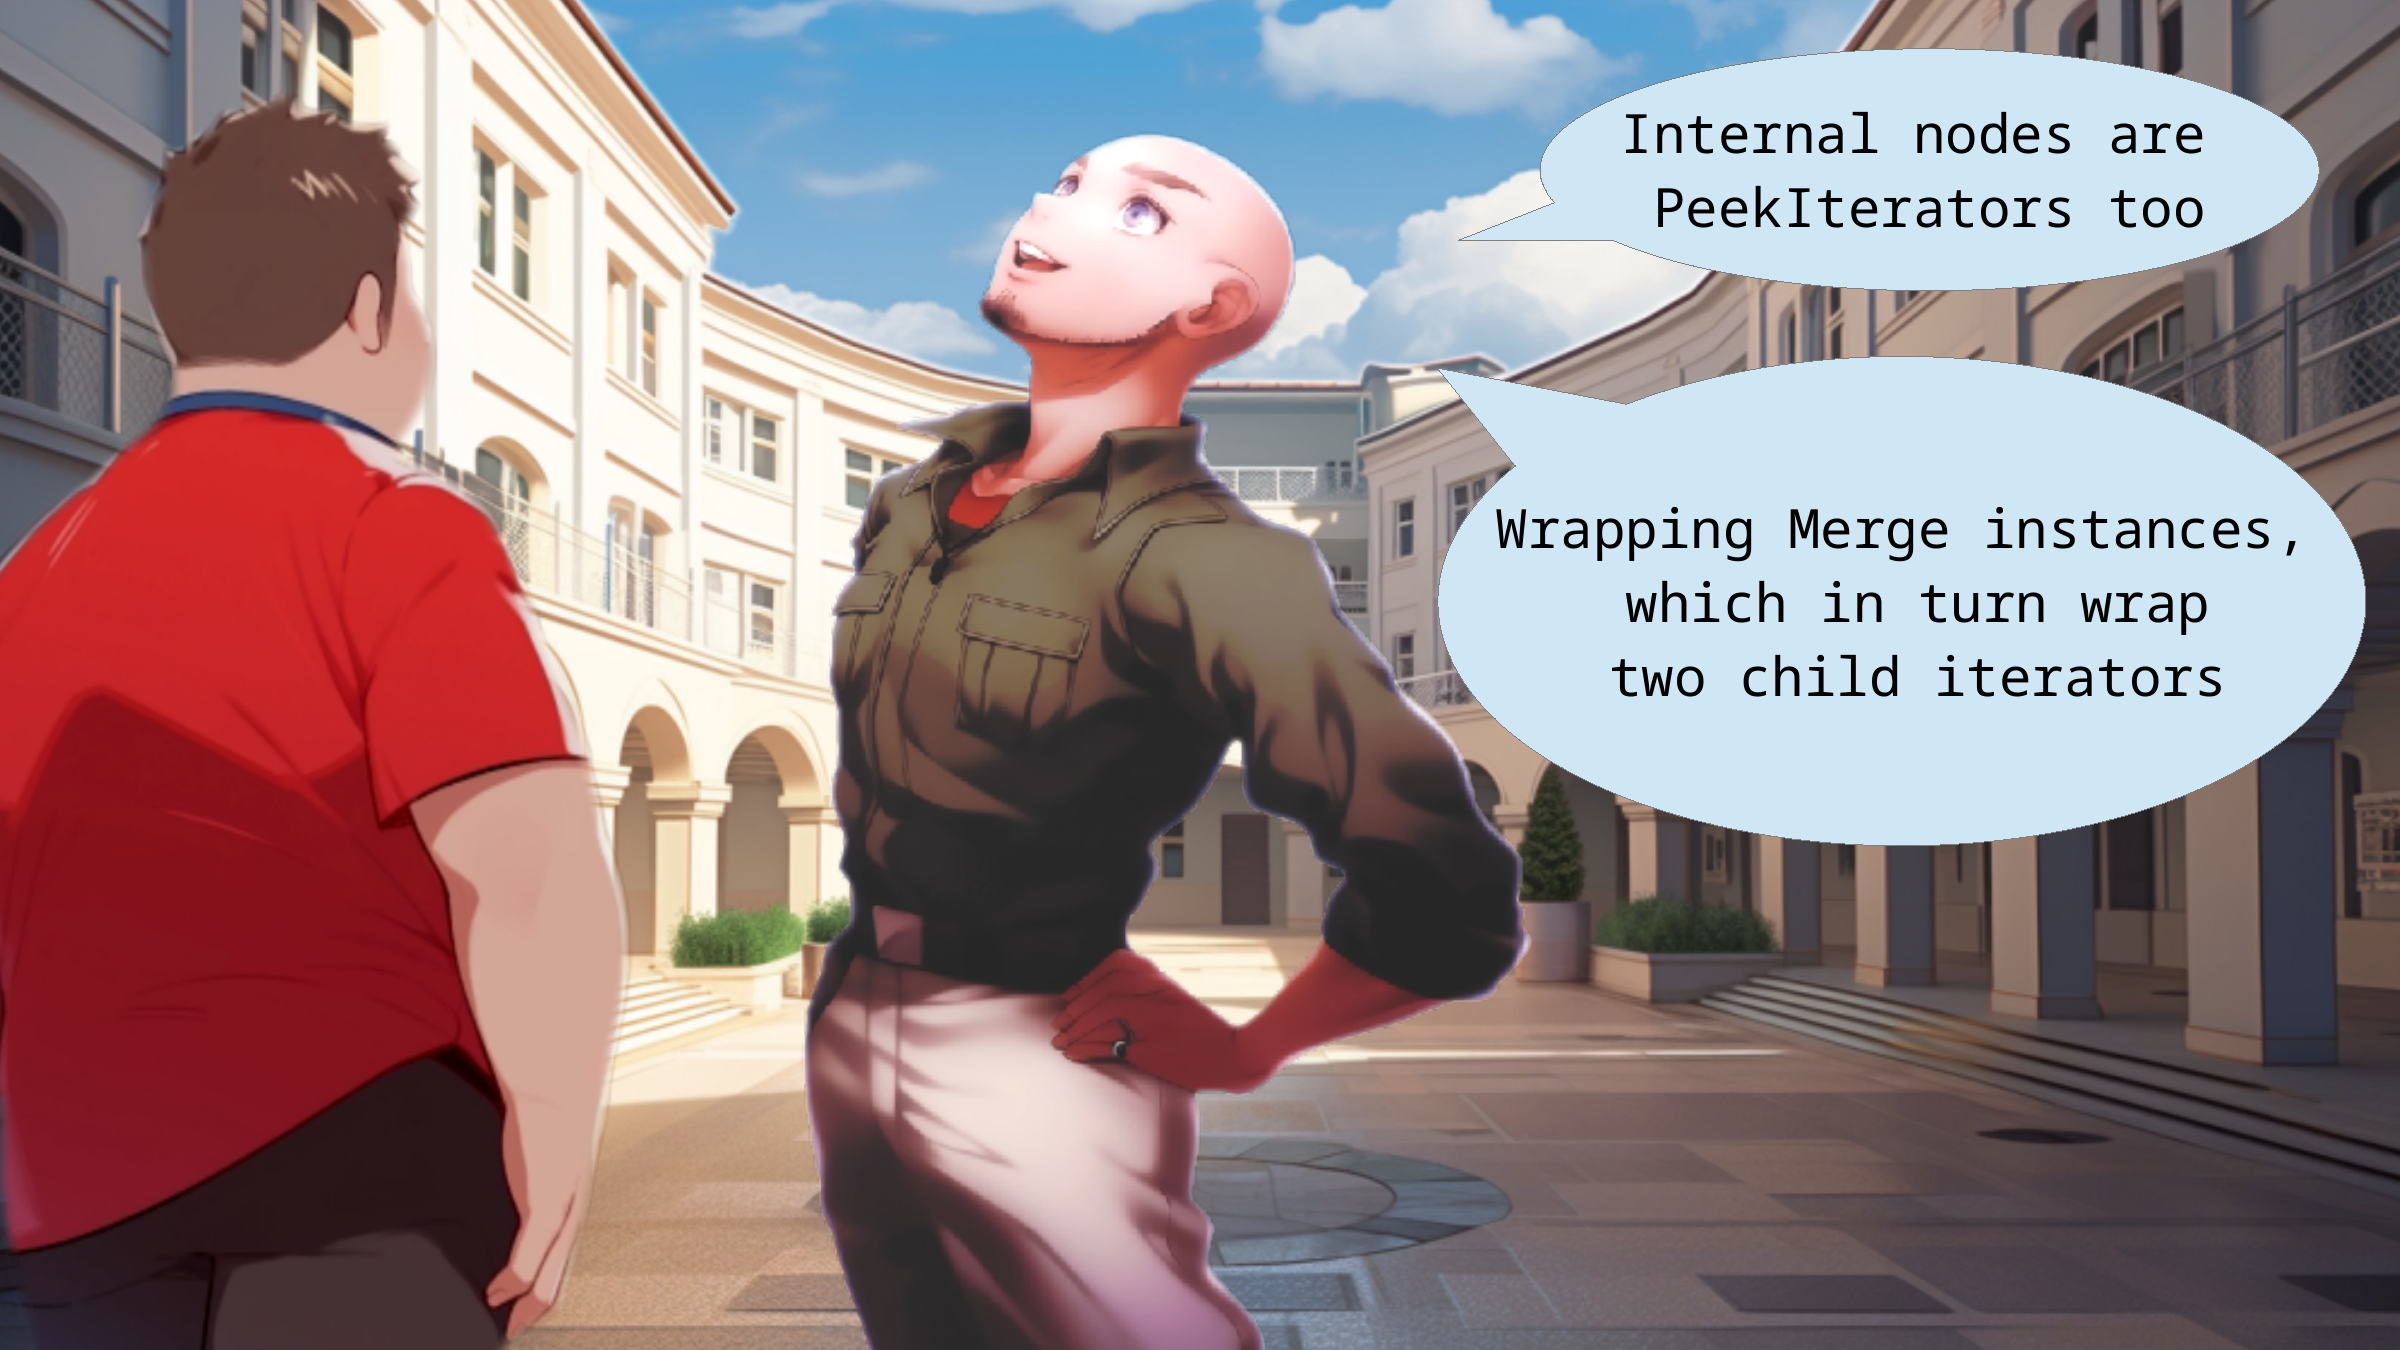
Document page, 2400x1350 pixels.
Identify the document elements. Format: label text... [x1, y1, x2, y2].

picture [0, 0, 2400, 1350]
text_box Internal nodes are PeekIterators too [1816, 48, 2320, 291]
text_box Wrapping Merge instances, which in turn wrap two child iterators [1437, 356, 2366, 846]
